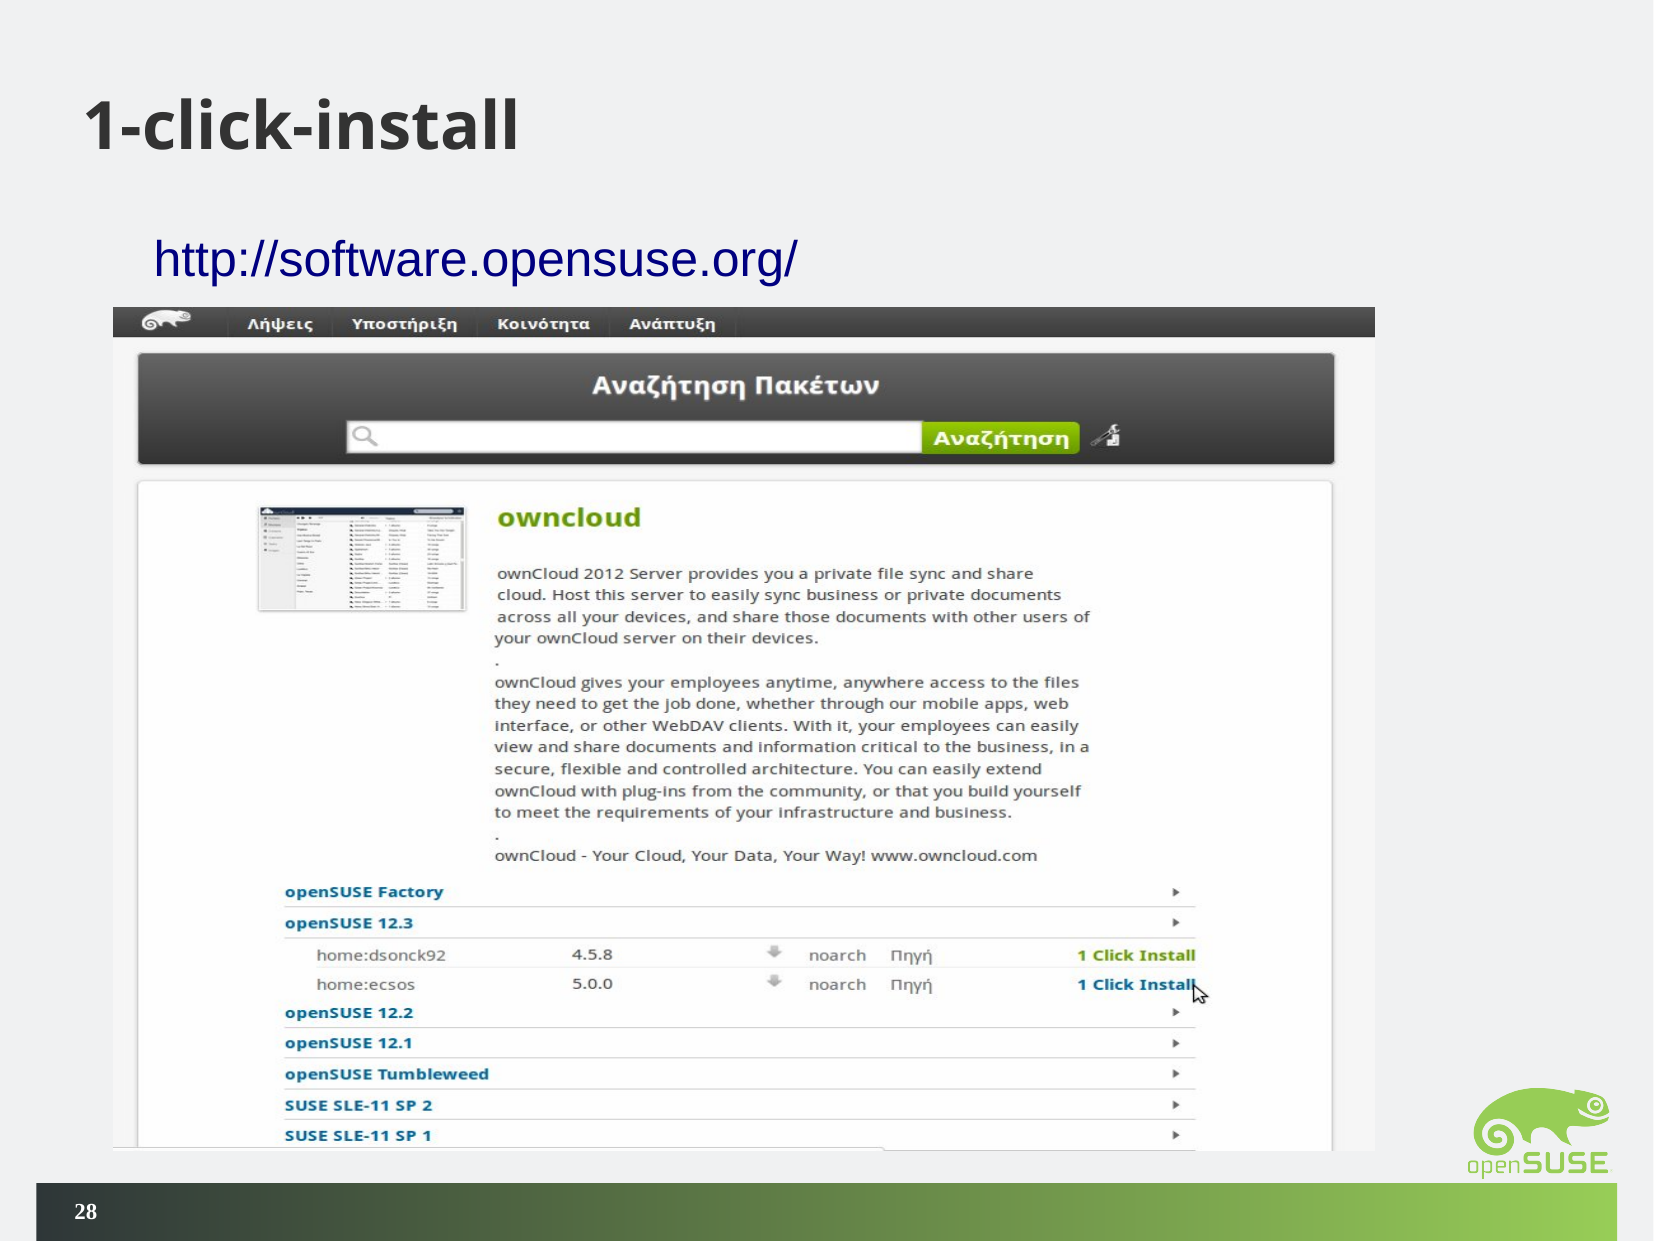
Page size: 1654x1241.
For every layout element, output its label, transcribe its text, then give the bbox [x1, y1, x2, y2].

picture [0, 0, 1654, 1241]
list http://software.opensuse.org/ [82, 231, 1571, 1050]
title 1-click-install [82, 49, 1571, 198]
